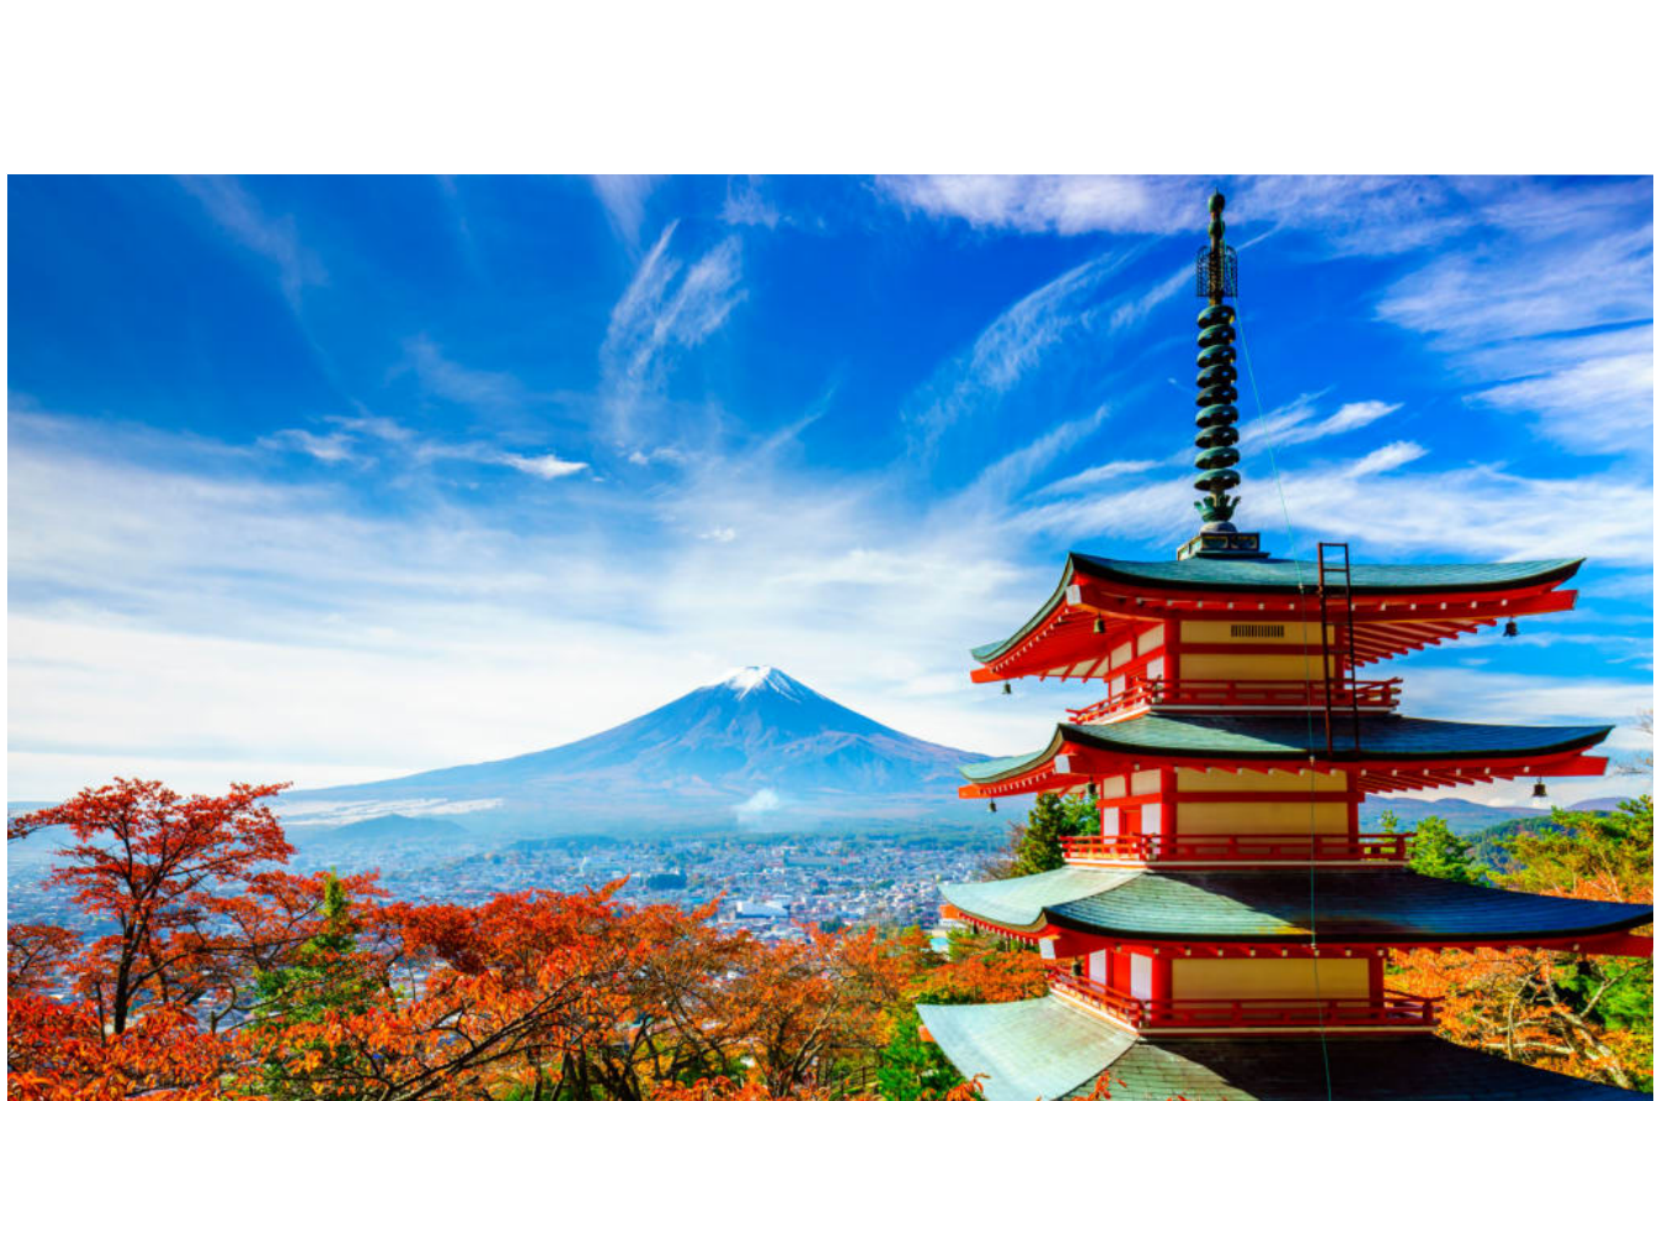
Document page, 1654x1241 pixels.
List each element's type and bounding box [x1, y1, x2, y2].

picture [6, 173, 1654, 1101]
